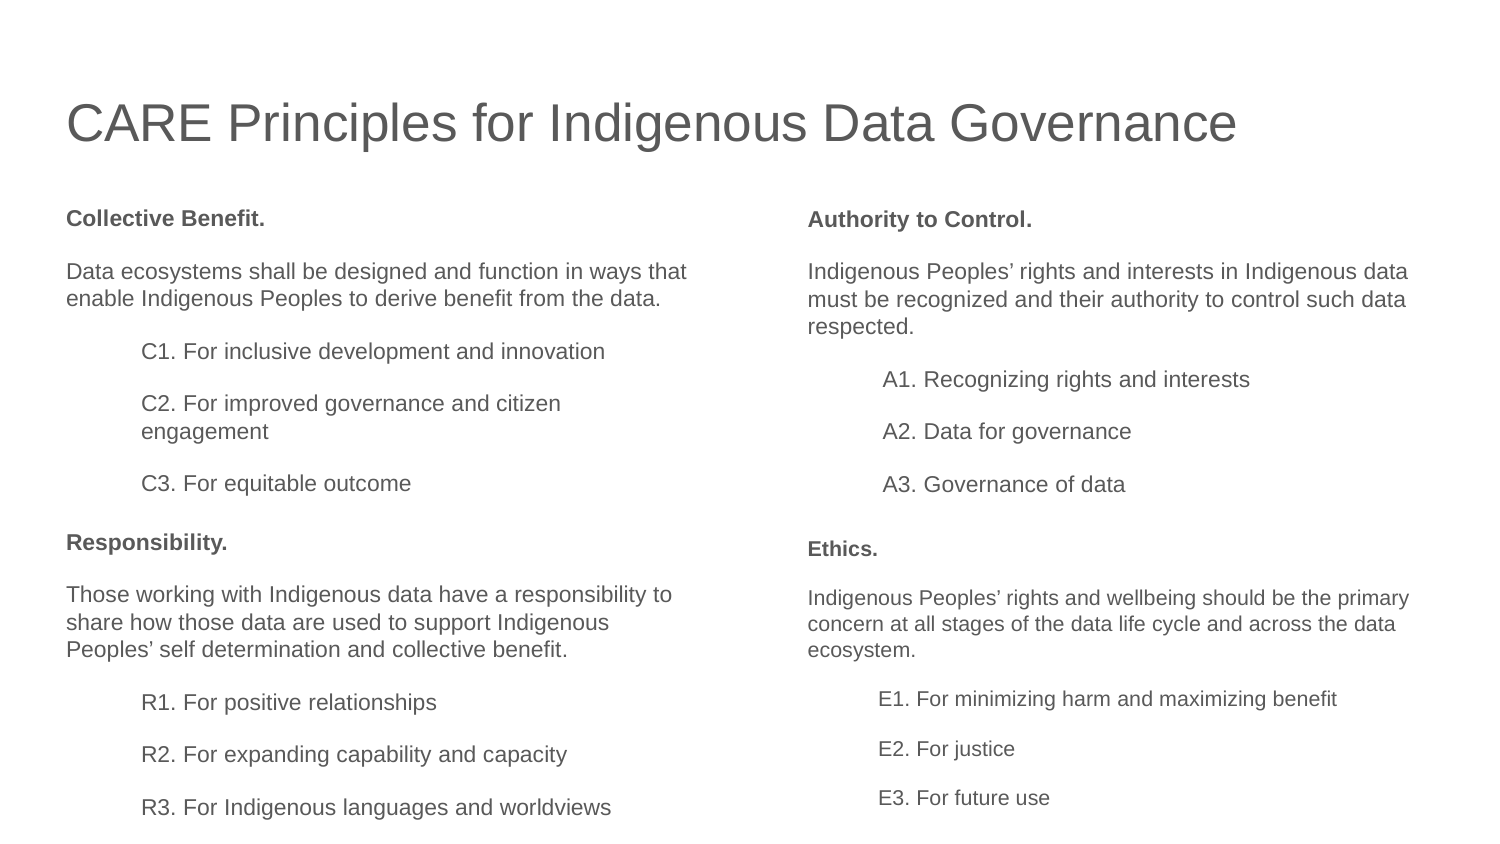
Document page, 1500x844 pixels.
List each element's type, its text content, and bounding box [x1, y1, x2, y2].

title CARE Principles for Indigenous Data Governance [51, 72, 1449, 167]
list Ethics. Indigenous Peoples’ rights and wellbeing should be the primary concern at all stages of the data life cycle and across the data ecosystem. E1. For minimizing harm and maximizing benefit E2. For justice E3. For future use [792, 520, 1449, 827]
list Collective Benefit. Data ecosystems shall be designed and function in ways that enable Indigenous Peoples to derive benefit from the data. C1. For inclusive development and innovation C2. For improved governance and citizen engagement C3. For equitable outcome [51, 189, 708, 512]
list Responsibility. Those working with Indigenous data have a responsibility to share how those data are used to support Indigenous Peoples’ self determination and collective benefit. R1. For positive relationships R2. For expanding capability and capacity R3. For Indigenous languages and worldviews [51, 512, 708, 827]
list Authority to Control. Indigenous Peoples’ rights and interests in Indigenous data must be recognized and their authority to control such data respected. A1. Recognizing rights and interests A2. Data for governance A3. Governance of data [792, 189, 1449, 520]
